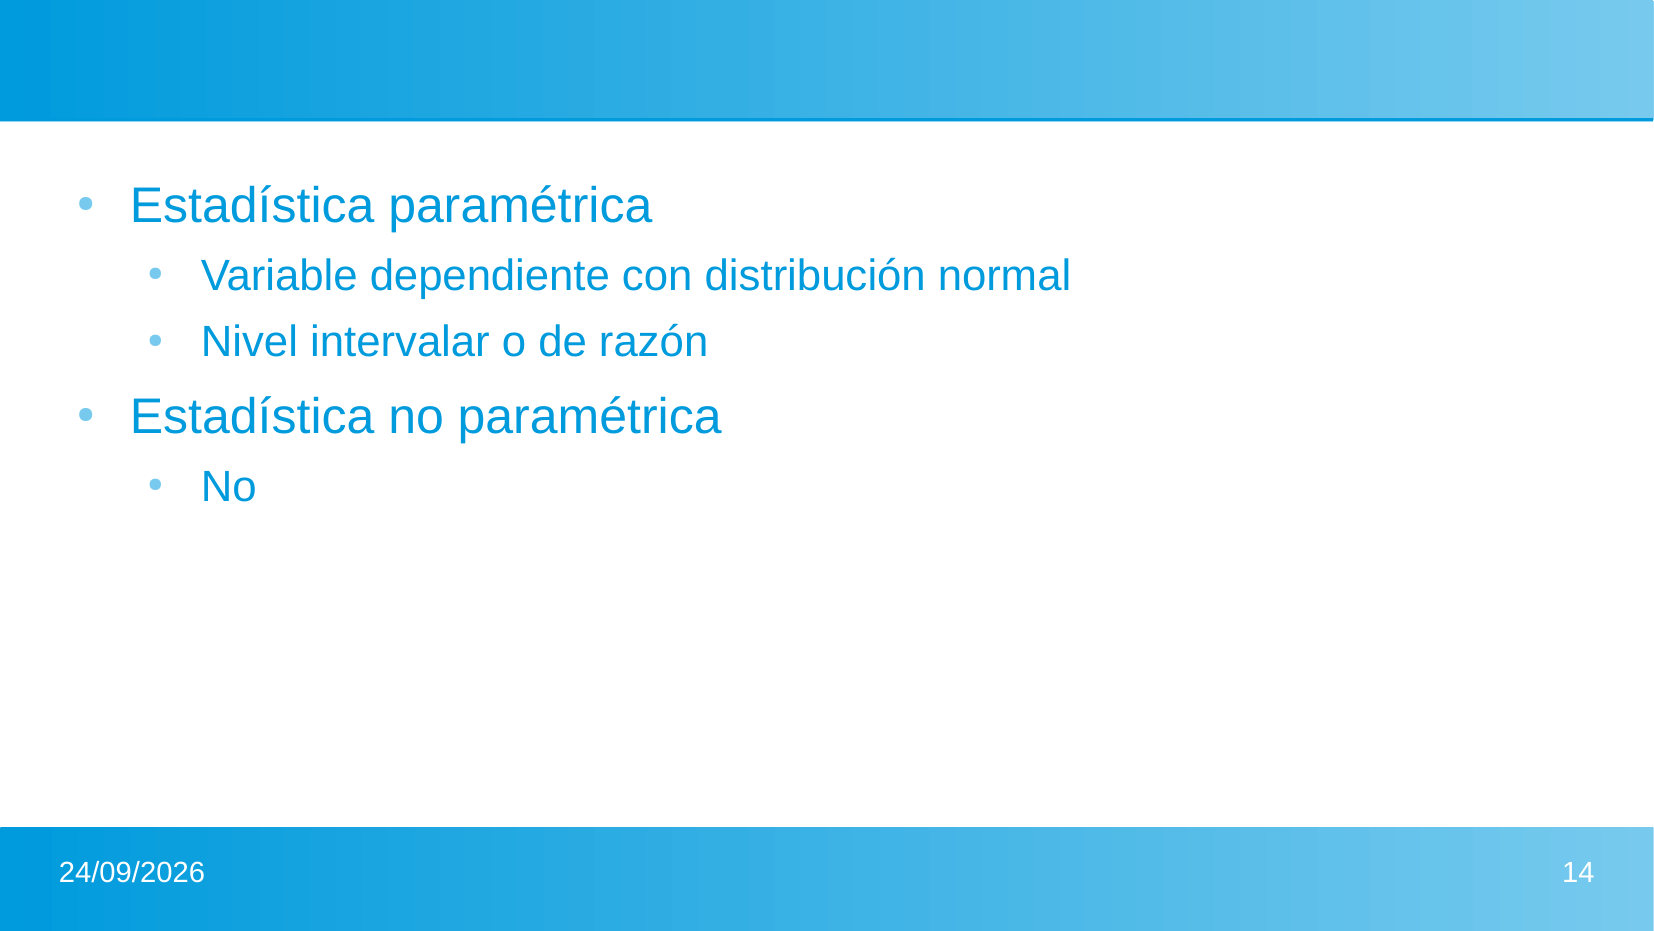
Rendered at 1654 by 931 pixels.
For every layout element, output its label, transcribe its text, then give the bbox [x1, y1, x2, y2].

list Estadística paramétrica Variable dependiente con distribución normal Nivel intervalar o de razón Estadística no paramétrica No [59, 177, 1595, 768]
